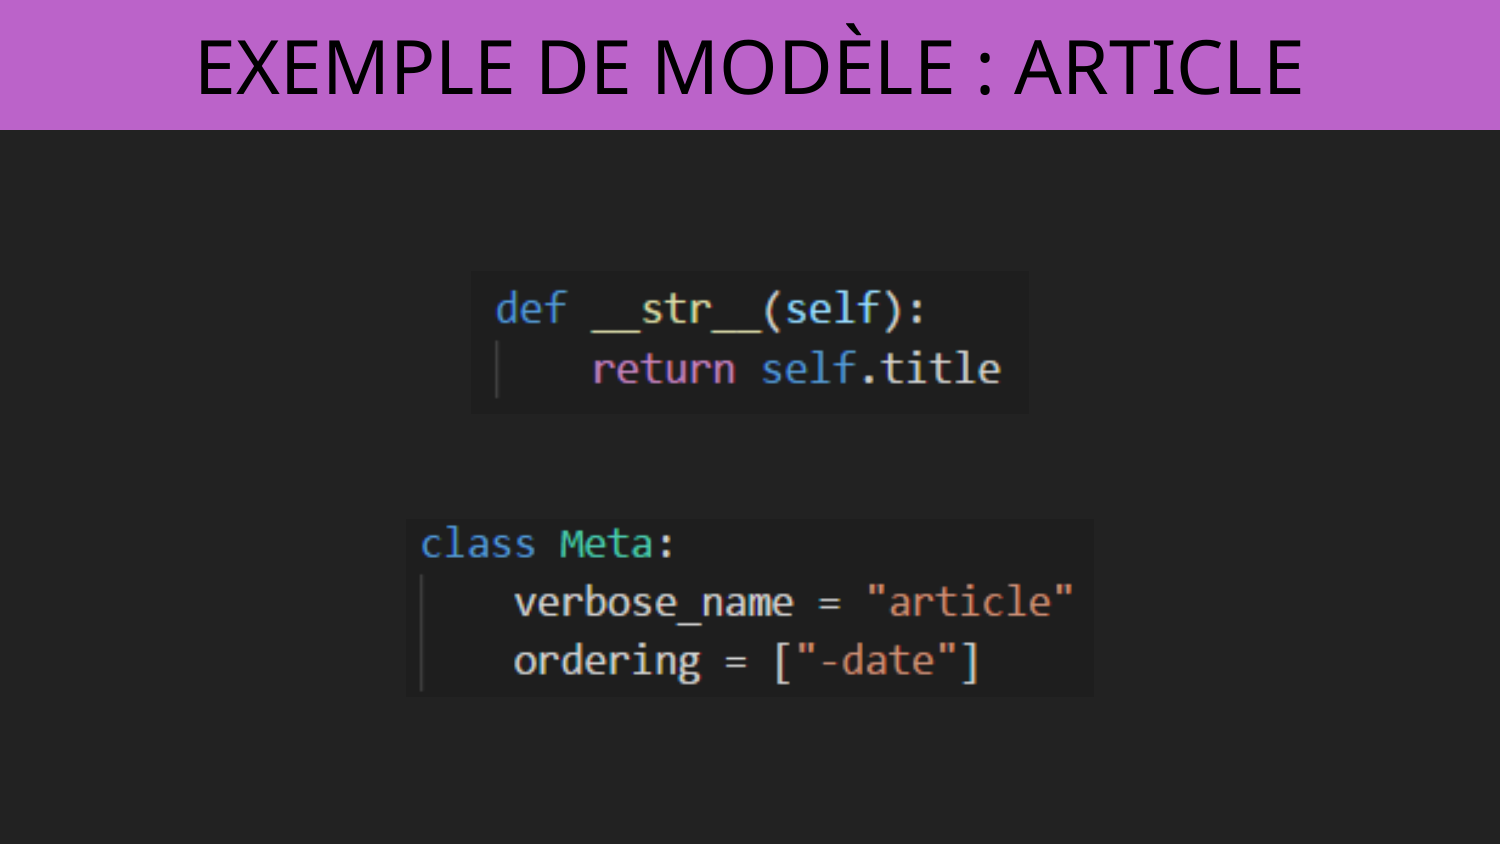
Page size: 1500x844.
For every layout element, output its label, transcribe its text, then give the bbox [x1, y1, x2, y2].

text_box EXEMPLE DE MODÈLE : ARTICLE [0, 0, 1500, 130]
picture [471, 271, 1029, 414]
picture [406, 519, 1094, 697]
